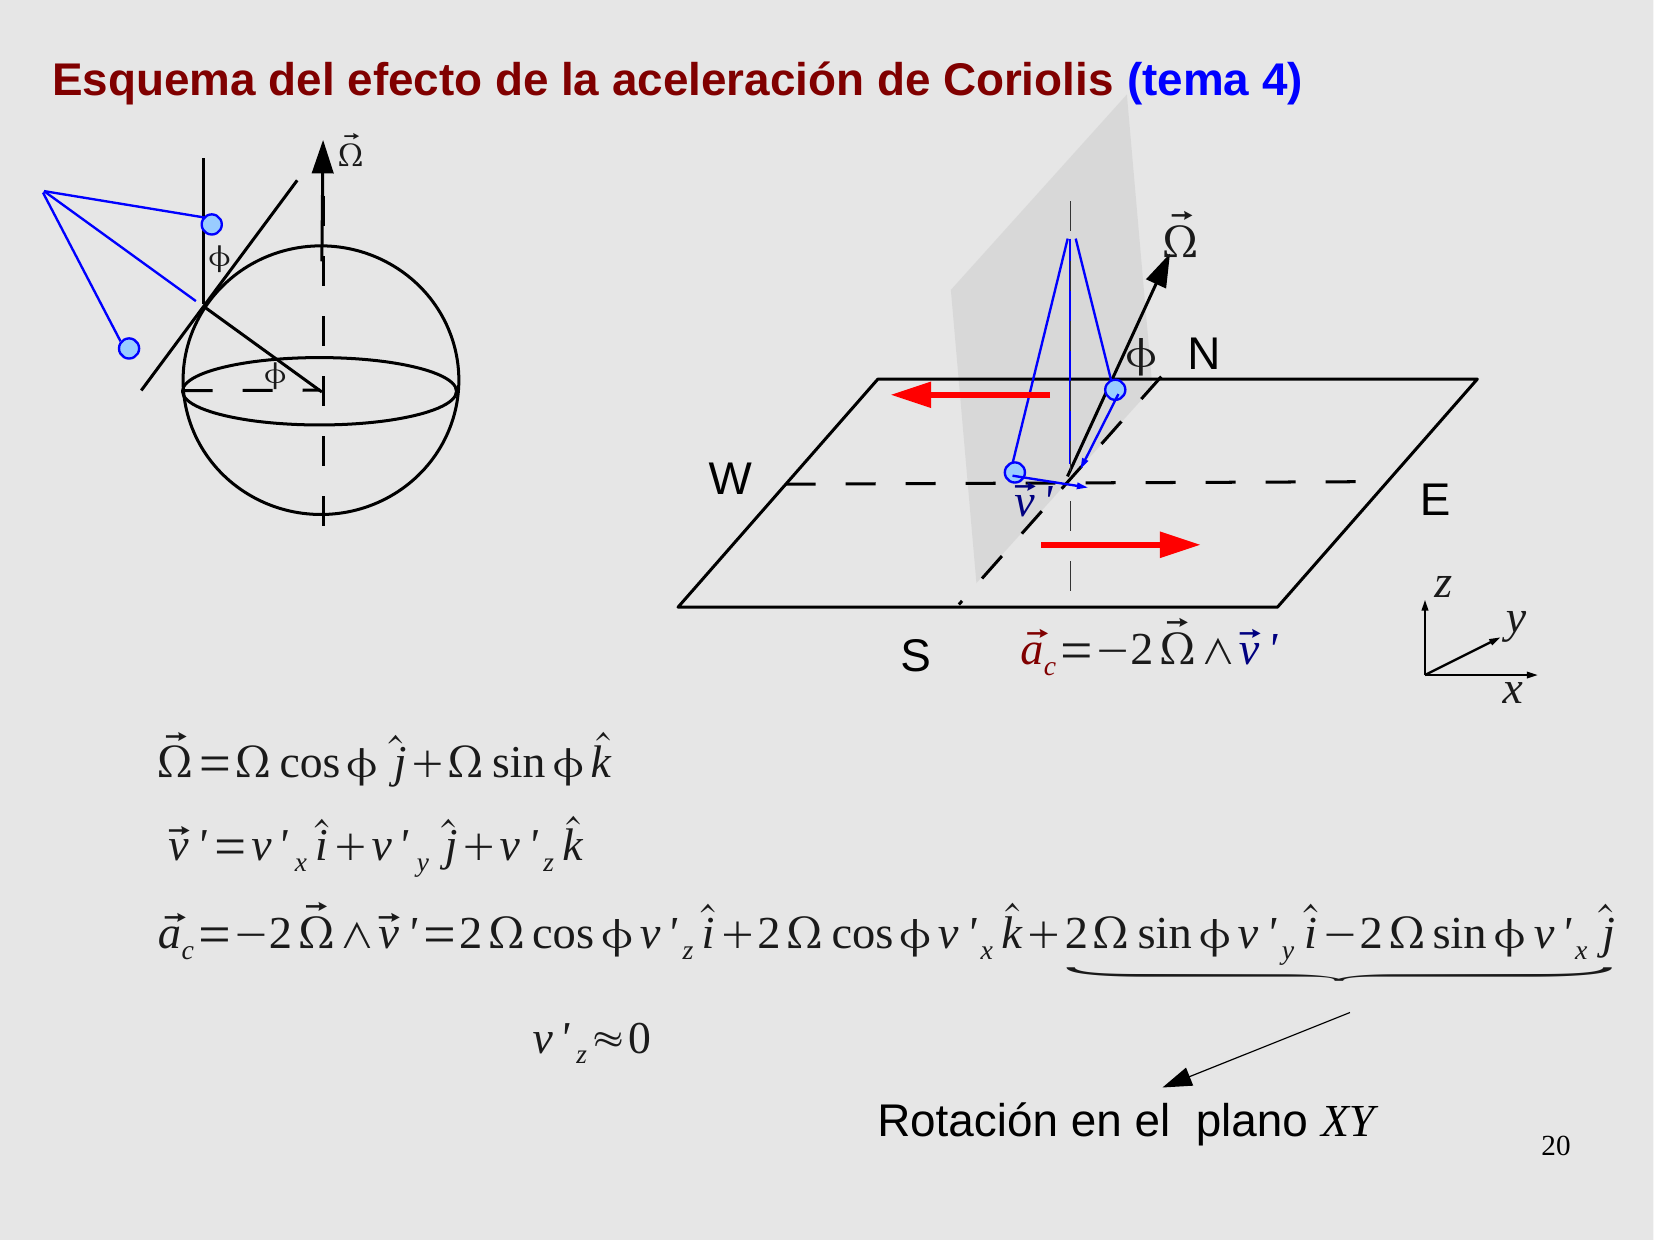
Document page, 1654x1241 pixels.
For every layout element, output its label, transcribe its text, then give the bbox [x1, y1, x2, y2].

chart [332, 132, 370, 174]
chart [1012, 616, 1283, 681]
chart [150, 900, 1627, 1070]
text_box [1036, 243, 1069, 377]
text_box Rotación en el plano XY [862, 1087, 1426, 1154]
chart [258, 354, 291, 391]
chart [1118, 326, 1164, 378]
text_box W [693, 445, 776, 512]
text_box [950, 94, 1145, 377]
text_box [201, 214, 222, 235]
text_box N [1172, 320, 1296, 387]
text_box [960, 381, 1070, 584]
chart [160, 813, 589, 878]
text_box [118, 338, 140, 359]
chart [1493, 592, 1532, 643]
chart [1025, 475, 1059, 481]
chart [1493, 663, 1530, 714]
chart [1155, 208, 1208, 267]
text_box [1139, 312, 1148, 326]
chart [203, 237, 236, 274]
chart [1425, 557, 1459, 608]
chart [150, 729, 618, 788]
text_box E [1405, 467, 1501, 534]
text_box [958, 381, 1031, 392]
chart [1006, 479, 1059, 527]
text_box S [885, 622, 971, 689]
text_box Esquema del efecto de la aceleración de Coriolis (tema 4) [37, 46, 1501, 113]
text_box [1071, 379, 1153, 474]
